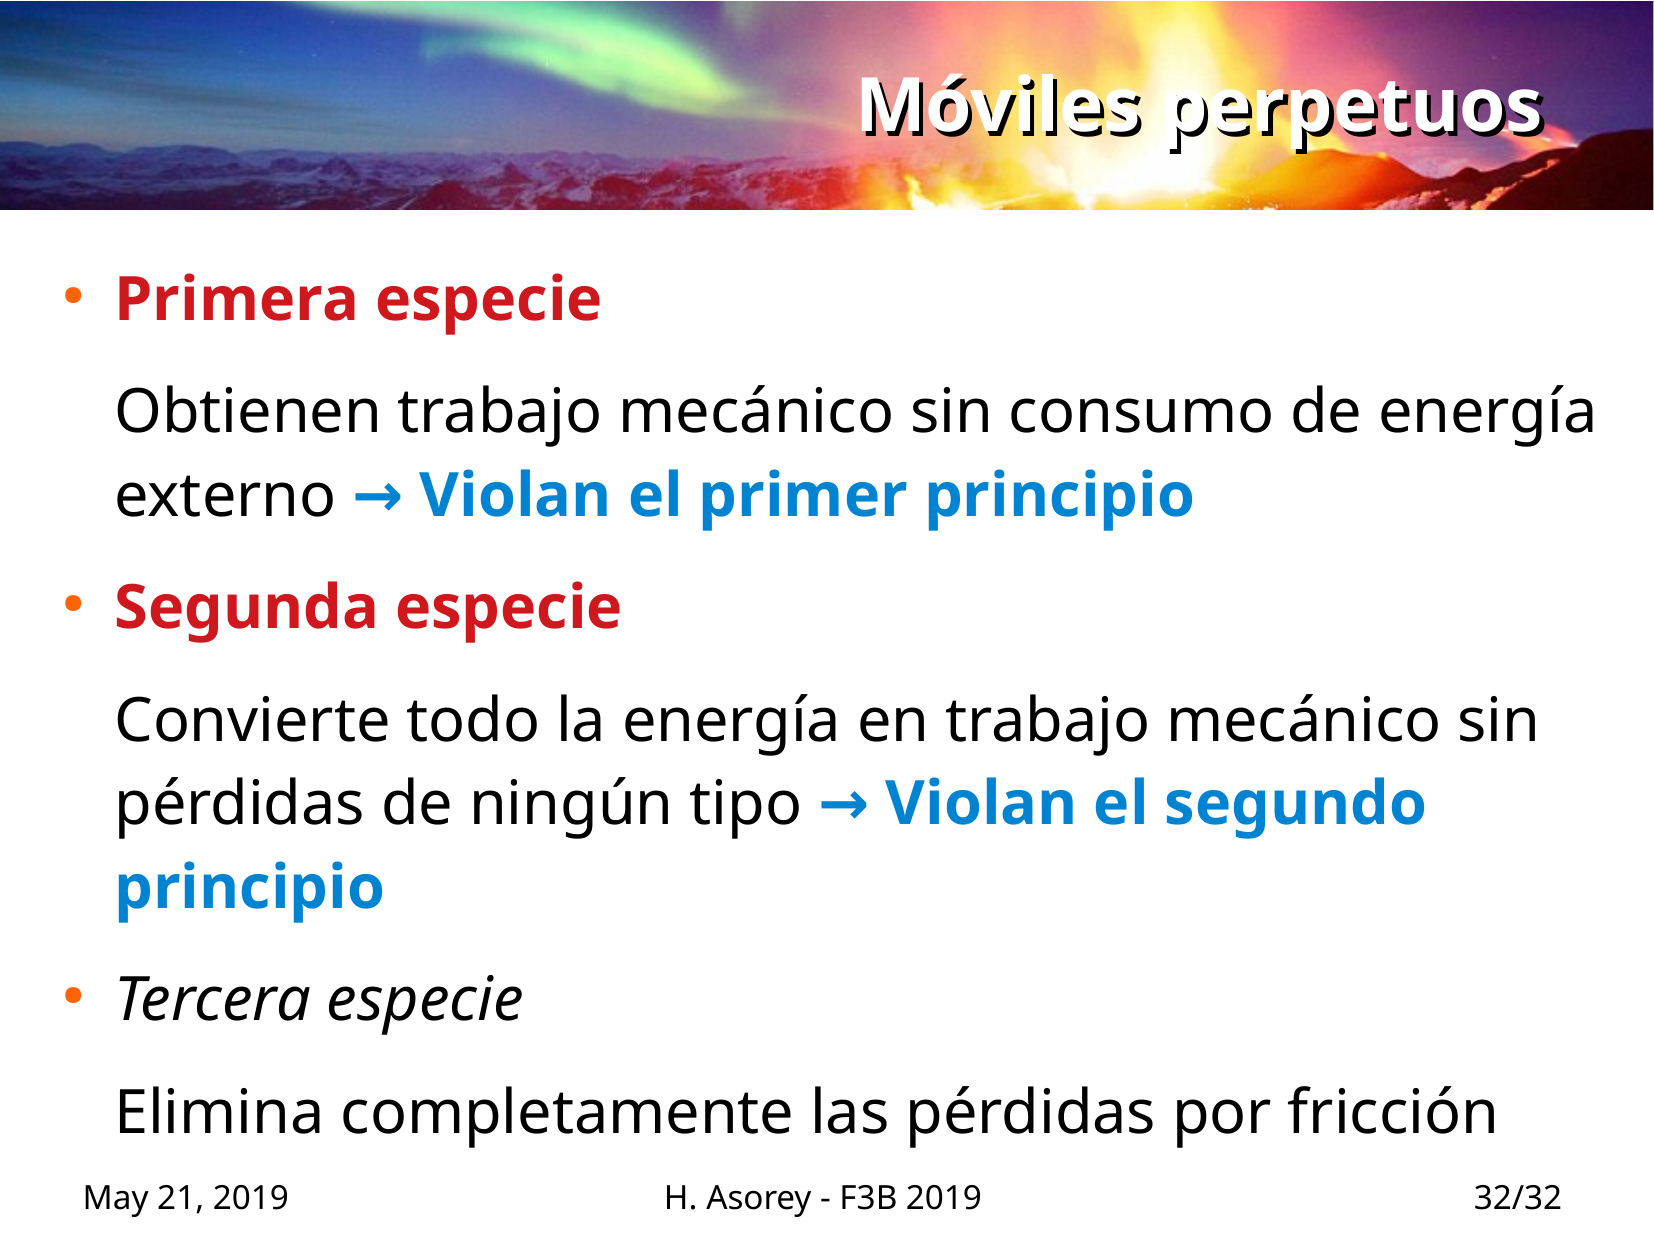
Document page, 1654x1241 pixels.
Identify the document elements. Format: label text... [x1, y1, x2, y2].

list Primera especie Obtienen trabajo mecánico sin consumo de energía externo → Violan el primer principio Segunda especie Convierte todo la energía en trabajo mecánico sin pérdidas de ningún tipo → Violan el segundo principio Tercera especie Elimina completamente las pérdidas por fricción [45, 255, 1606, 1156]
picture [0, 1, 1654, 210]
title Móviles perpetuos [45, 15, 1606, 191]
